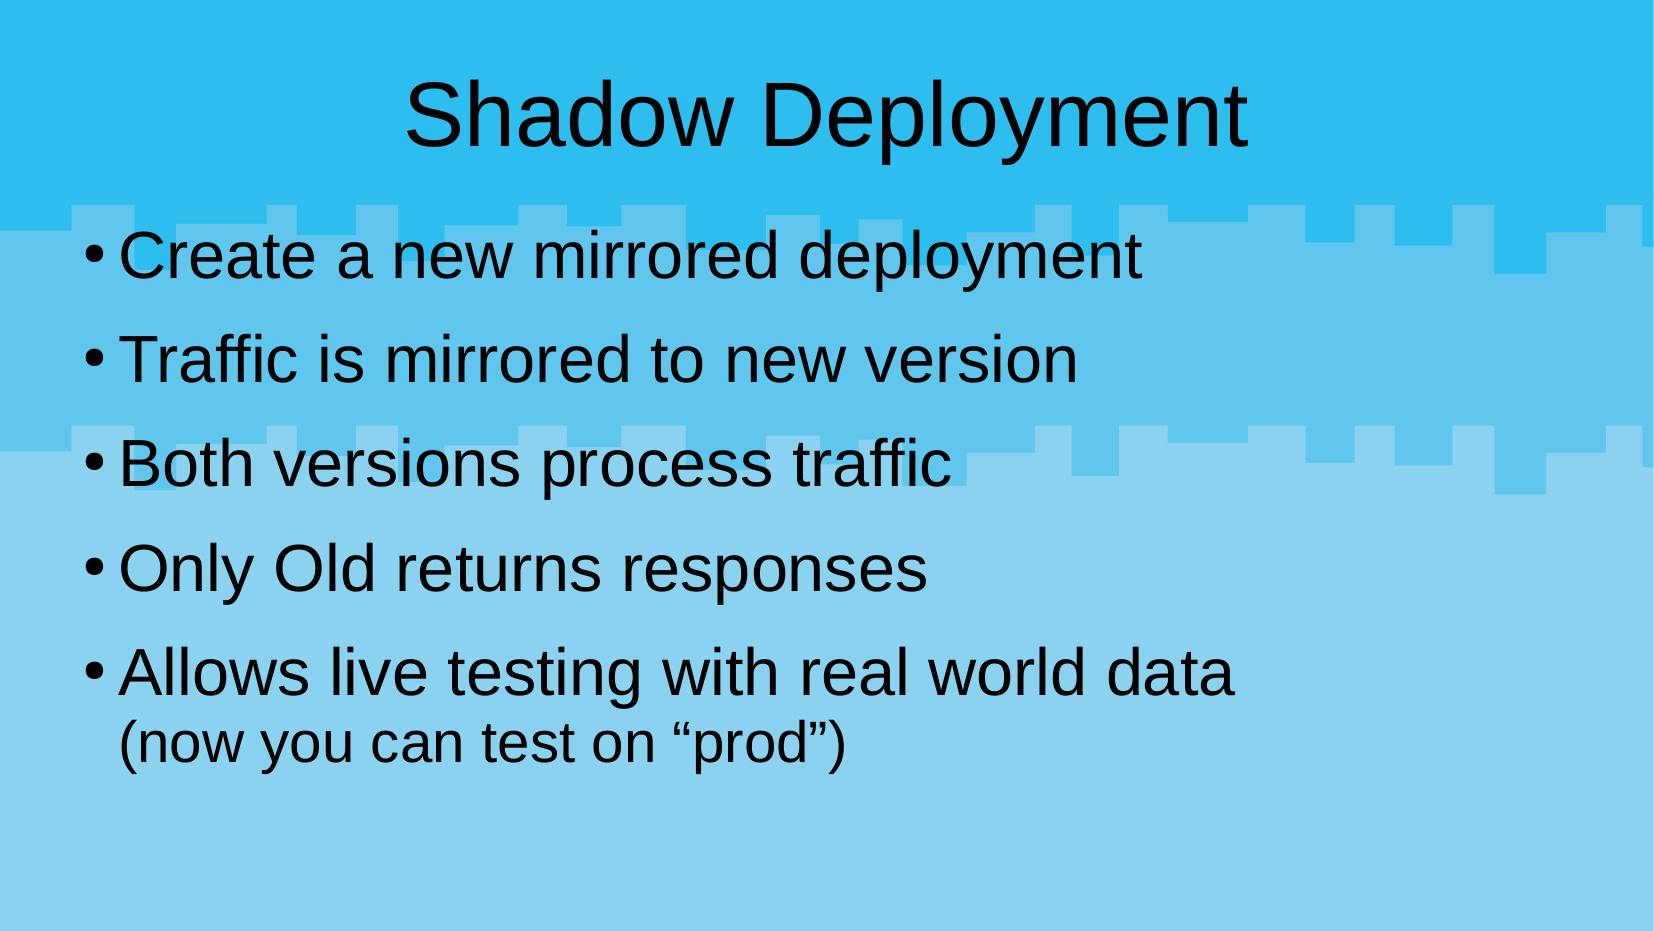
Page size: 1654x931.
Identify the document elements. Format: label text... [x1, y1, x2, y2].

picture [0, 0, 1654, 931]
title Shadow Deployment [82, 37, 1571, 193]
subtitle Create a new mirrored deployment Traffic is mirrored to new version Both versions process traffic Only Old returns responses Allows live testing with real world data (now you can test on “prod”) [82, 217, 1571, 775]
